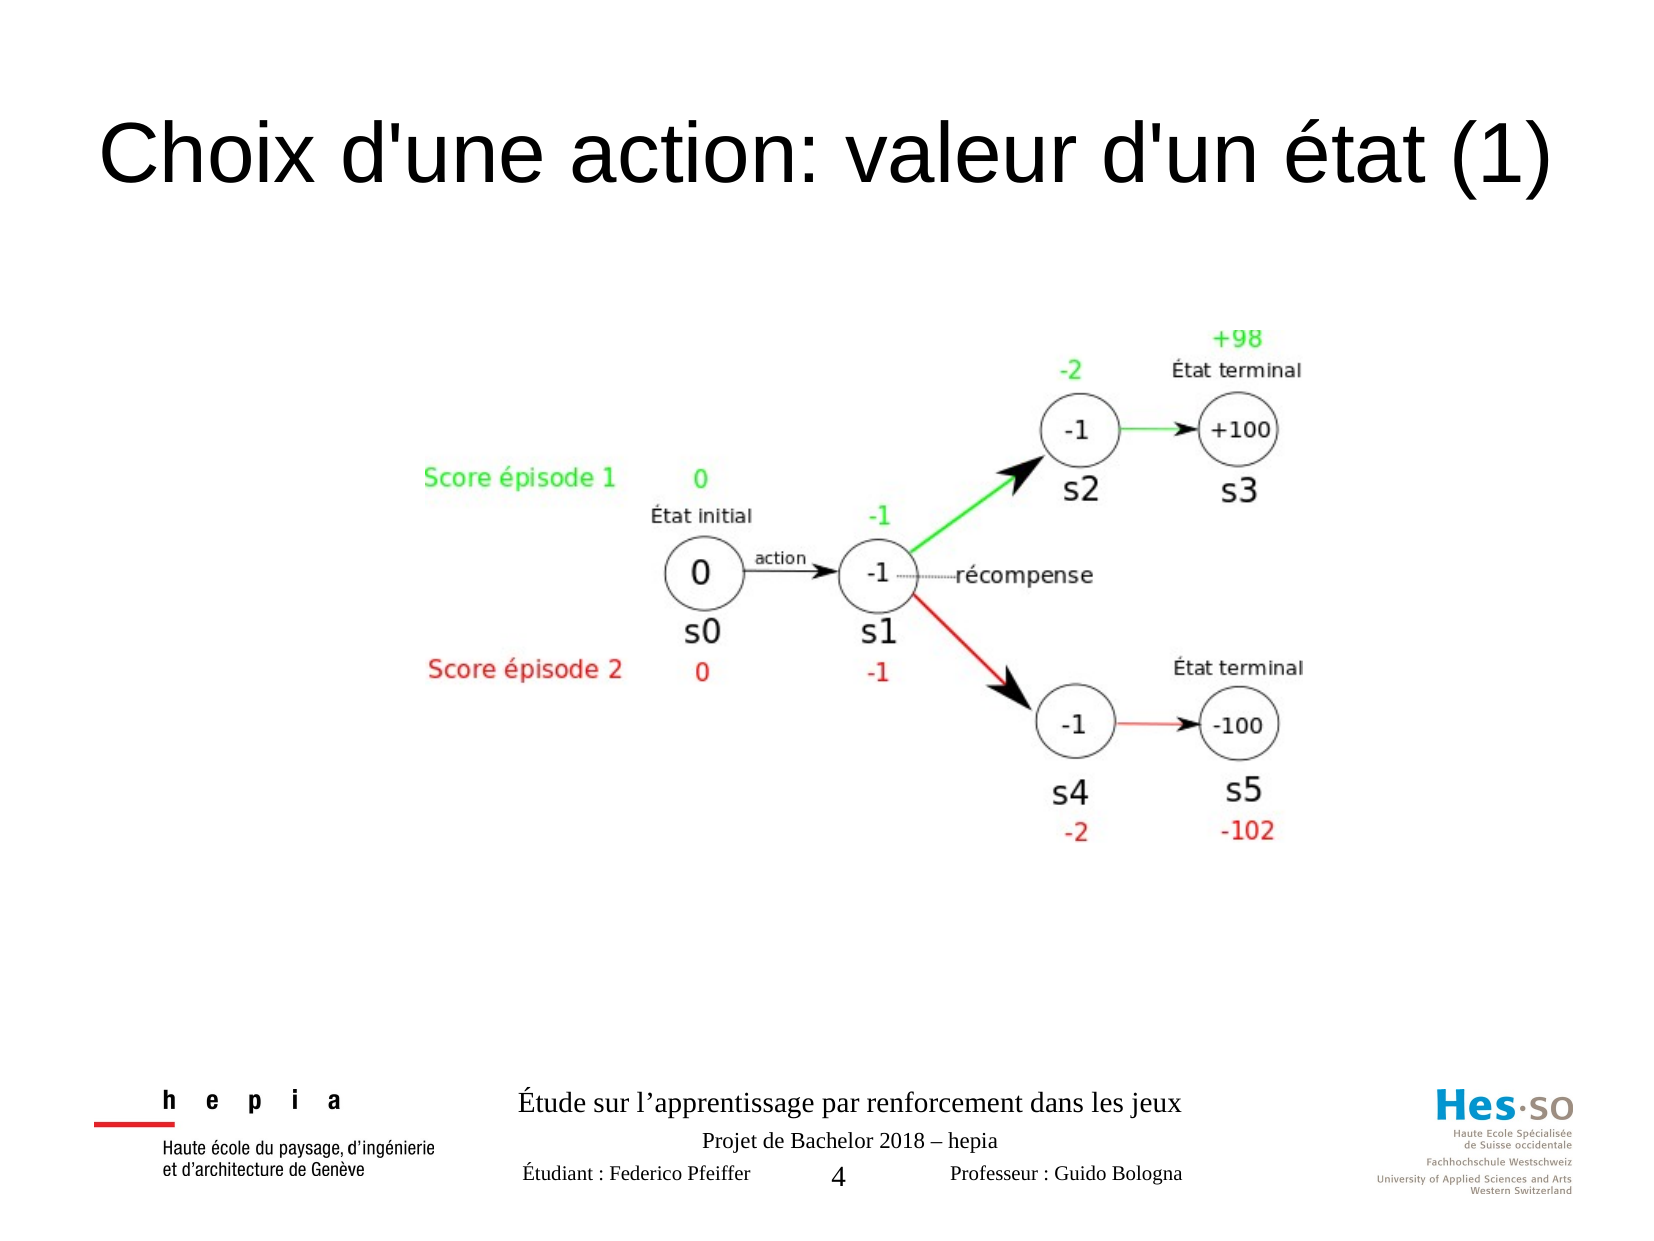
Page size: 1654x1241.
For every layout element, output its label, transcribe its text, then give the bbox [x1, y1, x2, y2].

picture [1370, 1089, 1573, 1194]
picture [425, 330, 1303, 843]
picture [1446, 1089, 1456, 1101]
title Choix d'une action: valeur d'un état (1) [82, 49, 1571, 257]
picture [94, 1089, 434, 1176]
